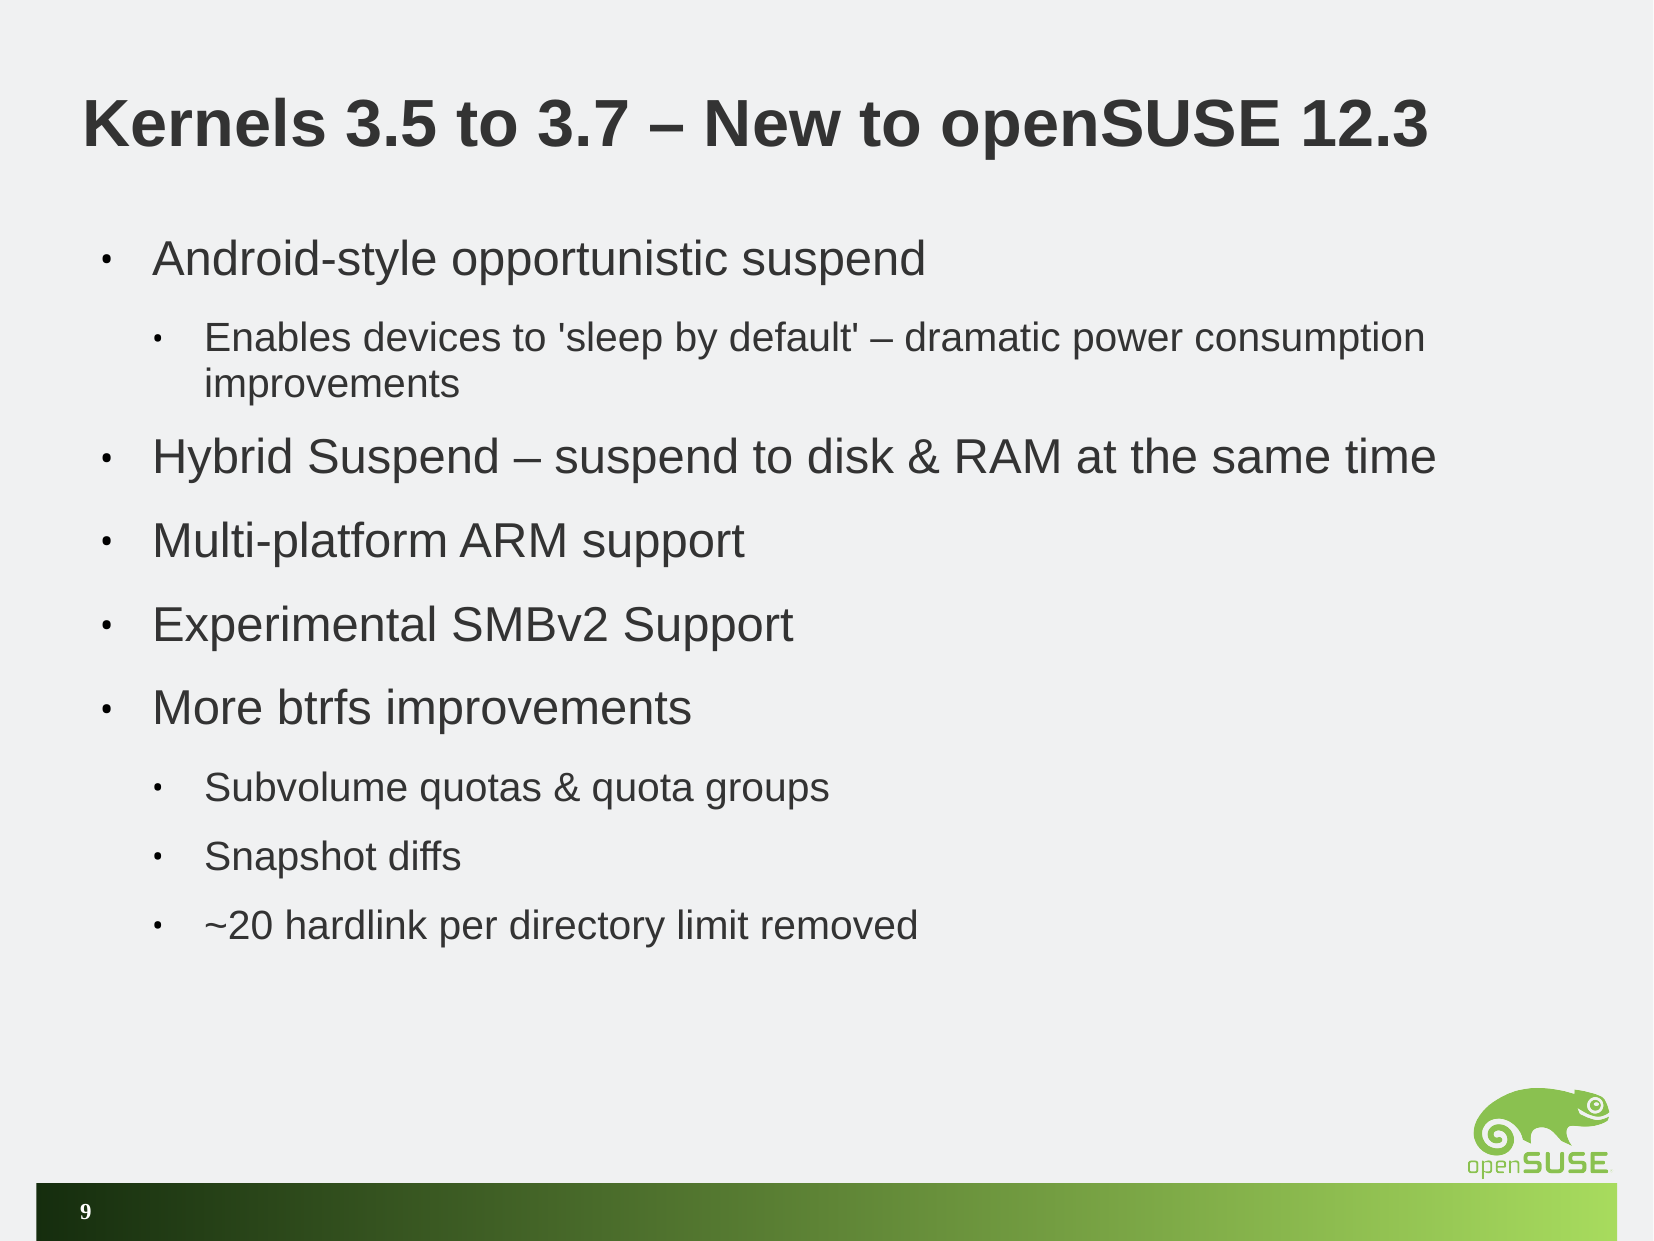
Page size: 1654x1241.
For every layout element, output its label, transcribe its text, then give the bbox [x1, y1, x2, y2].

list Android-style opportunistic suspend Enables devices to 'sleep by default' – dramatic power consumption improvements Hybrid Suspend – suspend to disk & RAM at the same time Multi-platform ARM support Experimental SMBv2 Support More btrfs improvements Subvolume quotas & quota groups Snapshot diffs ~20 hardlink per directory limit removed [82, 231, 1571, 951]
title Kernels 3.5 to 3.7 – New to openSUSE 12.3 [82, 49, 1571, 198]
picture [0, 0, 1654, 1241]
